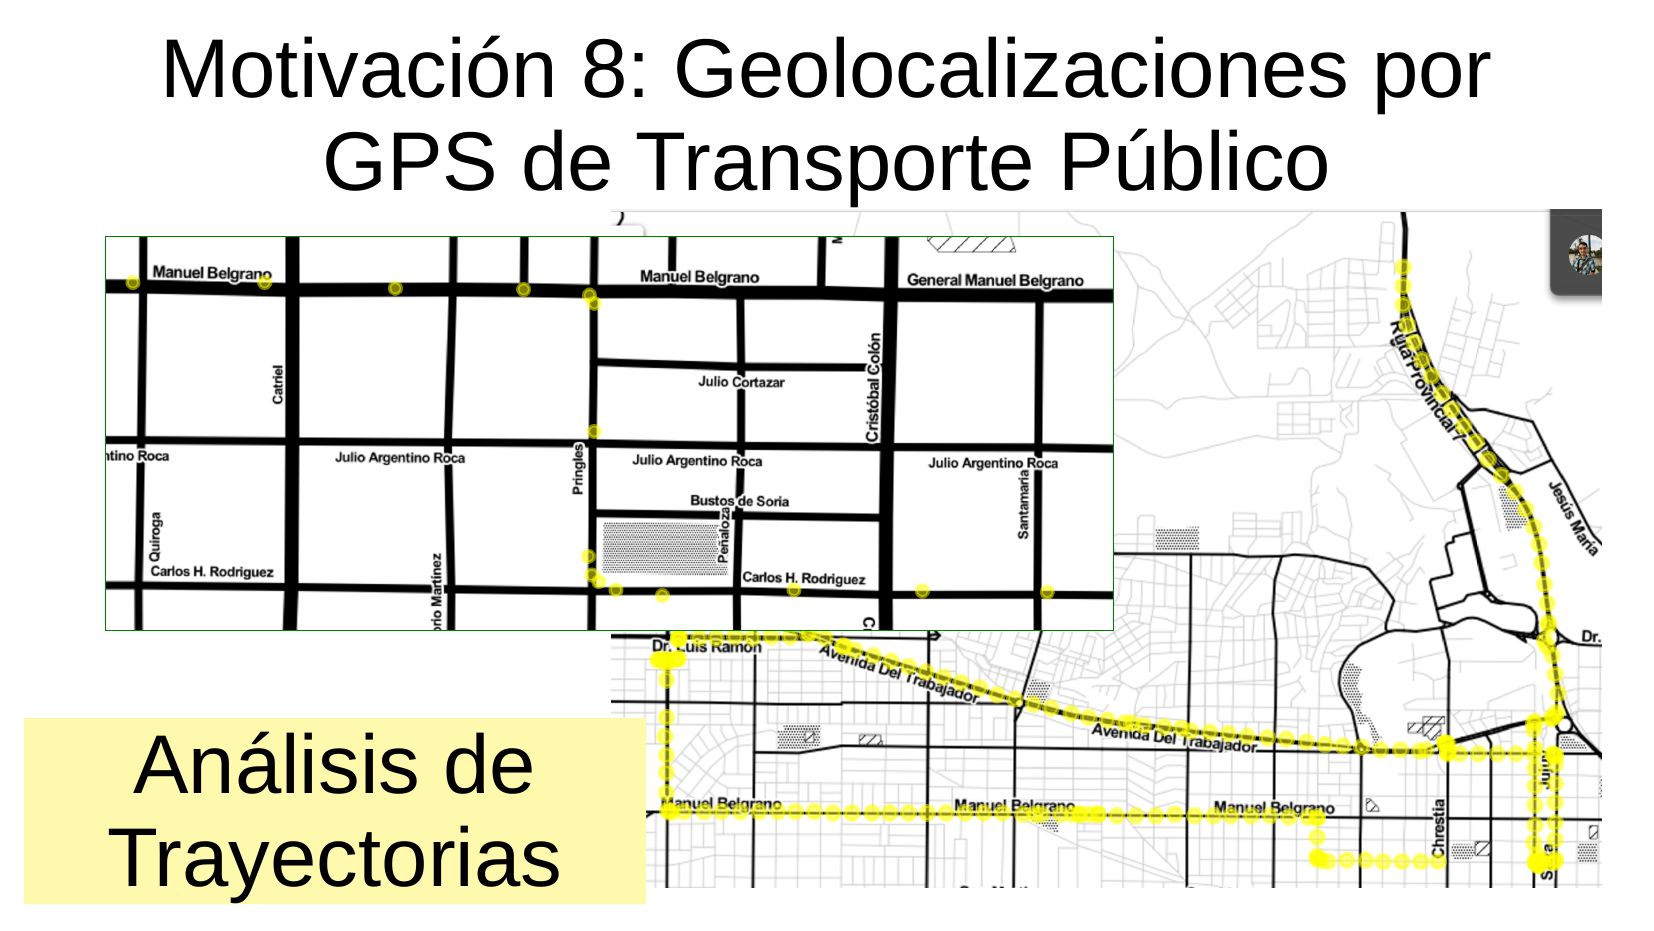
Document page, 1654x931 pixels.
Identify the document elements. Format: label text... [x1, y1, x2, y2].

title Motivación 8: Geolocalizaciones por GPS de Transporte Público [82, 21, 1572, 208]
picture [105, 209, 1602, 888]
title Análisis de Trayectorias [23, 718, 647, 905]
